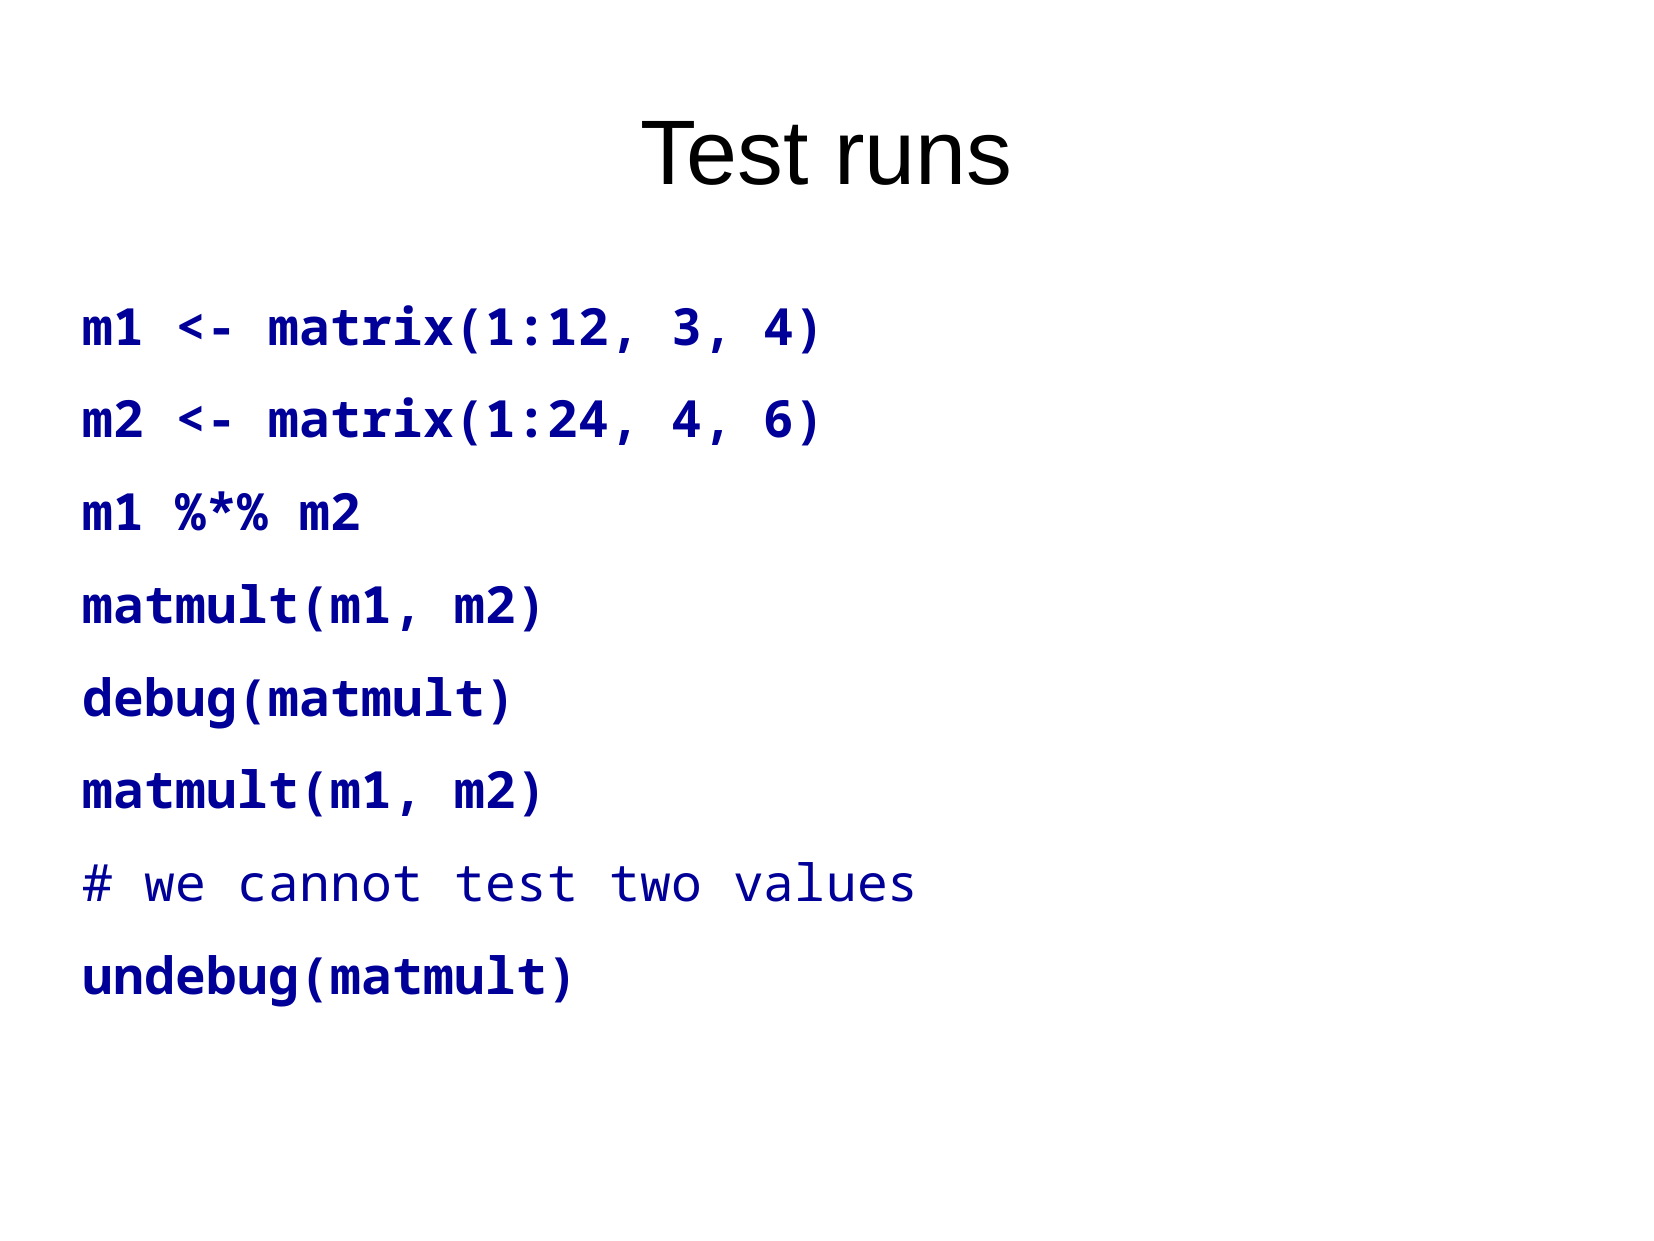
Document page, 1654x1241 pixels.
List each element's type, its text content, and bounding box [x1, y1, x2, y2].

list m1 <- matrix(1:12, 3, 4) m2 <- matrix(1:24, 4, 6) m1 %*% m2 matmult(m1, m2) debug(matmult) matmult(m1, m2) # we cannot test two values undebug(matmult) [82, 290, 1571, 1010]
title Test runs [82, 49, 1571, 257]
